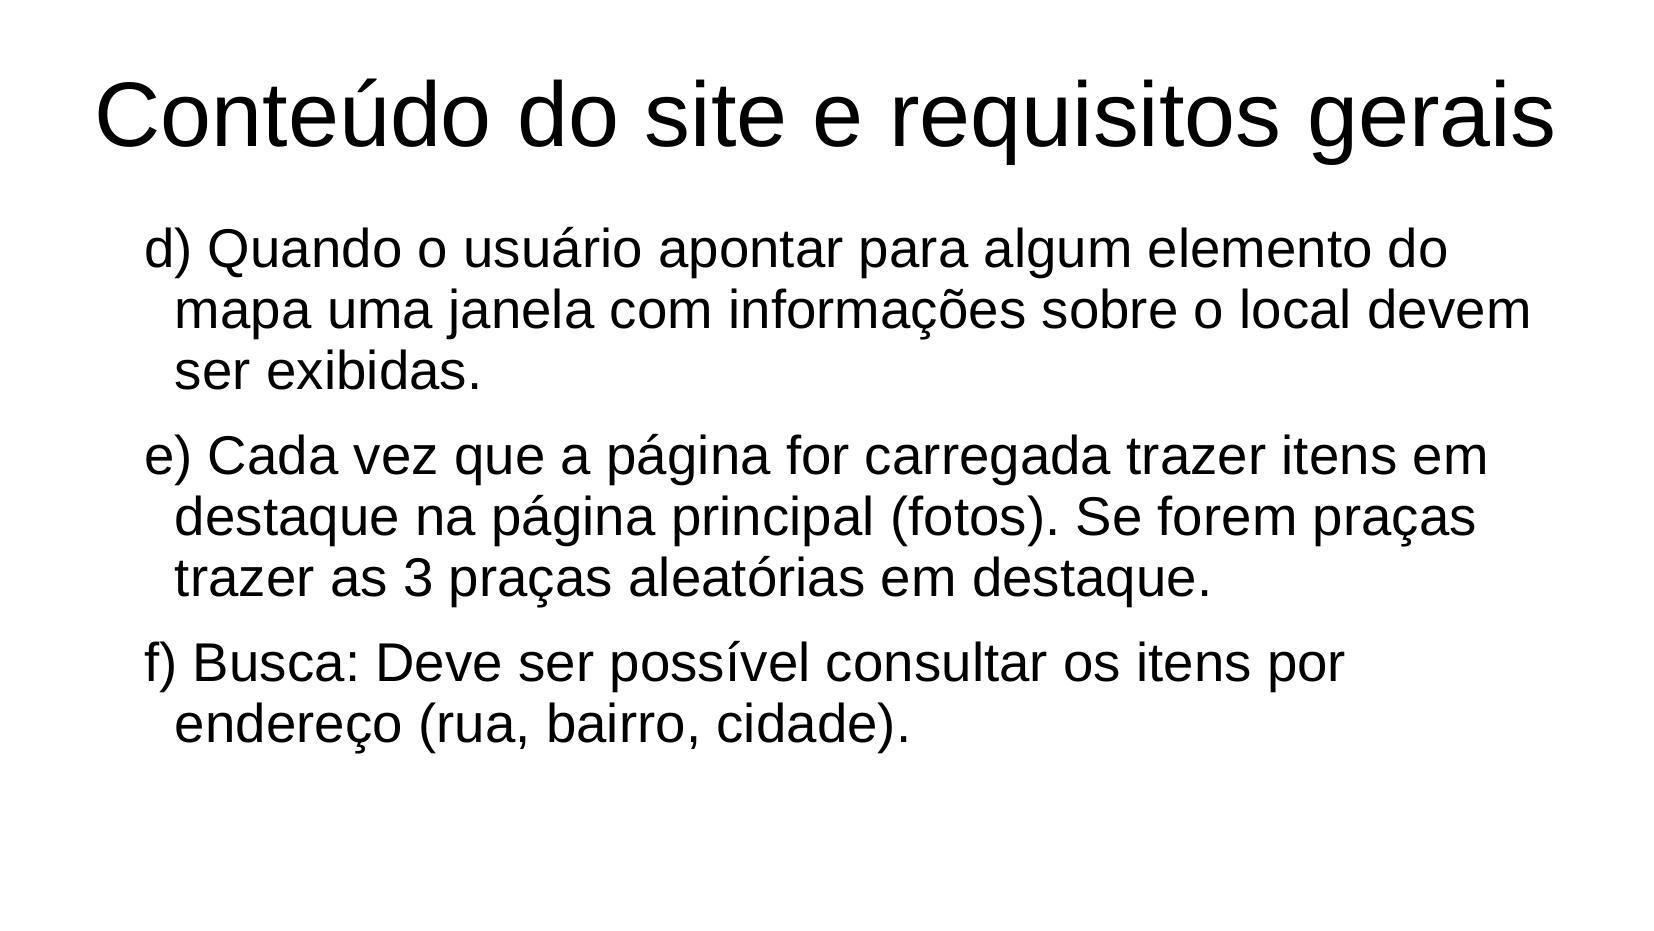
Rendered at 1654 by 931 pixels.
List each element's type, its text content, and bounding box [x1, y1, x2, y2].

list d) Quando o usuário apontar para algum elemento do mapa uma janela com informações sobre o local devem ser exibidas. e) Cada vez que a página for carregada trazer itens em destaque na página principal (fotos). Se forem praças trazer as 3 praças aleatórias em destaque. f) Busca: Deve ser possível consultar os itens por endereço (rua, bairro, cidade). [82, 217, 1571, 758]
title Conteúdo do site e requisitos gerais [82, 37, 1571, 193]
